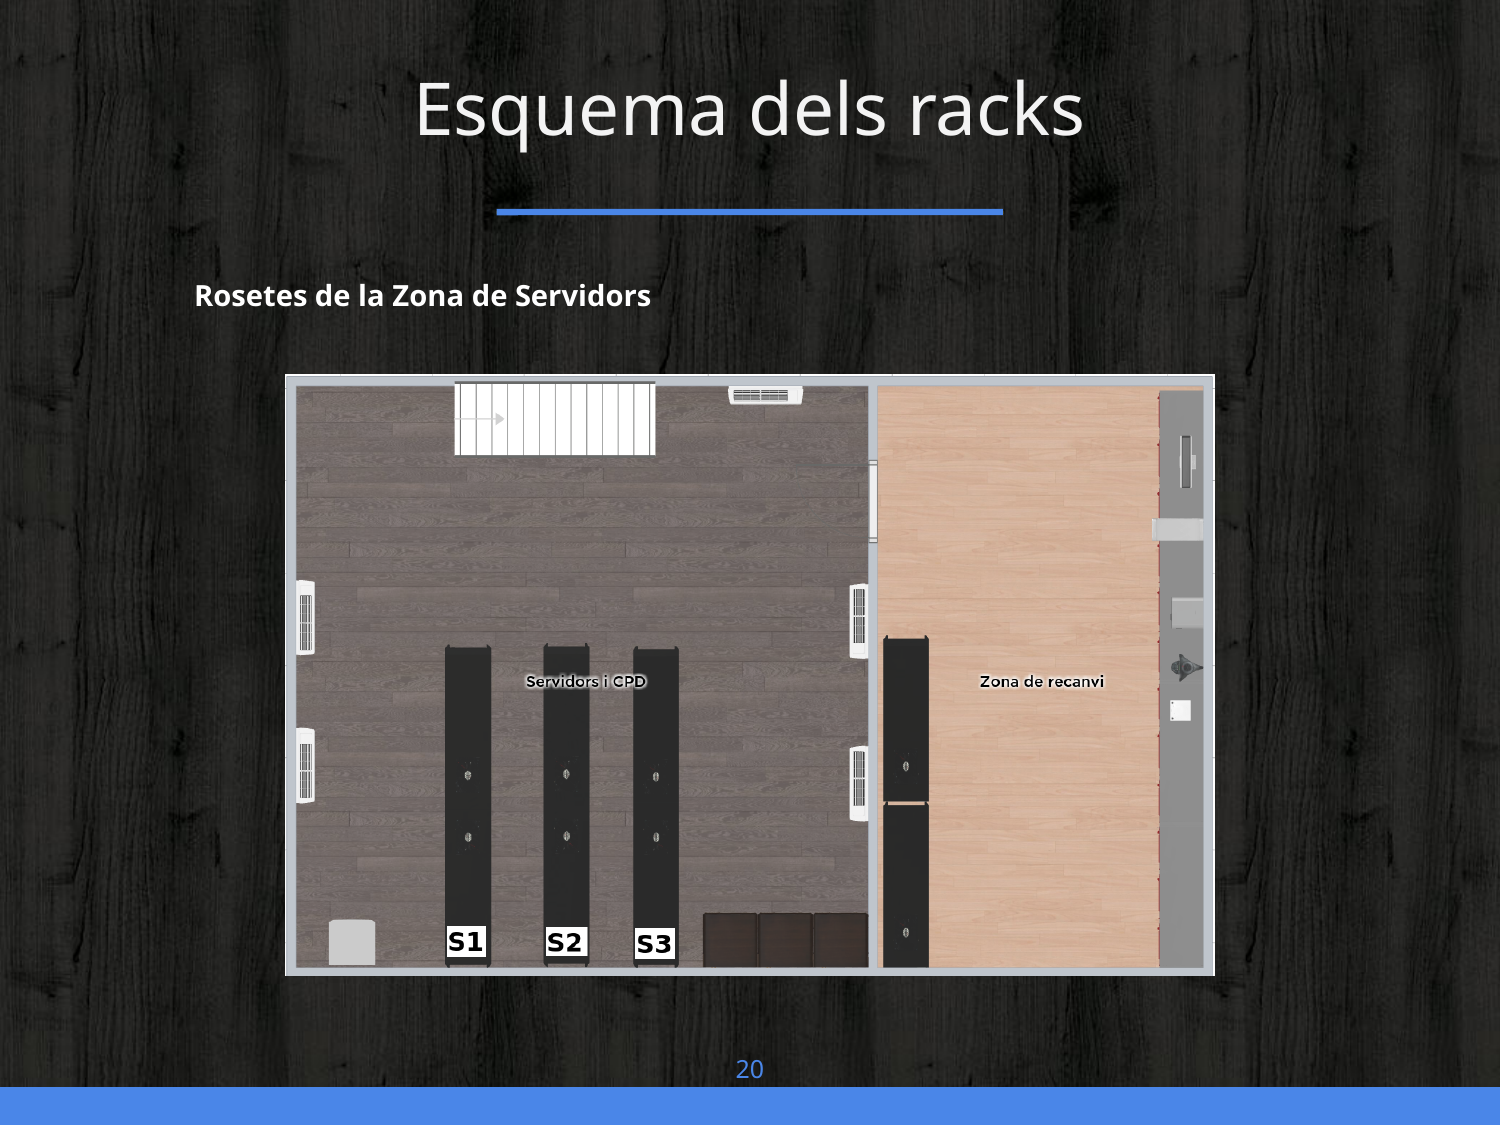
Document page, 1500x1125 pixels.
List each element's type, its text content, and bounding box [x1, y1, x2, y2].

picture [0, 0, 1500, 1087]
title Esquema dels racks [75, 0, 1425, 213]
slide_number 20 [705, 1038, 795, 1087]
text_box [0, 1087, 1500, 1125]
text_box Rosetes de la Zona de Servidors [179, 262, 820, 332]
